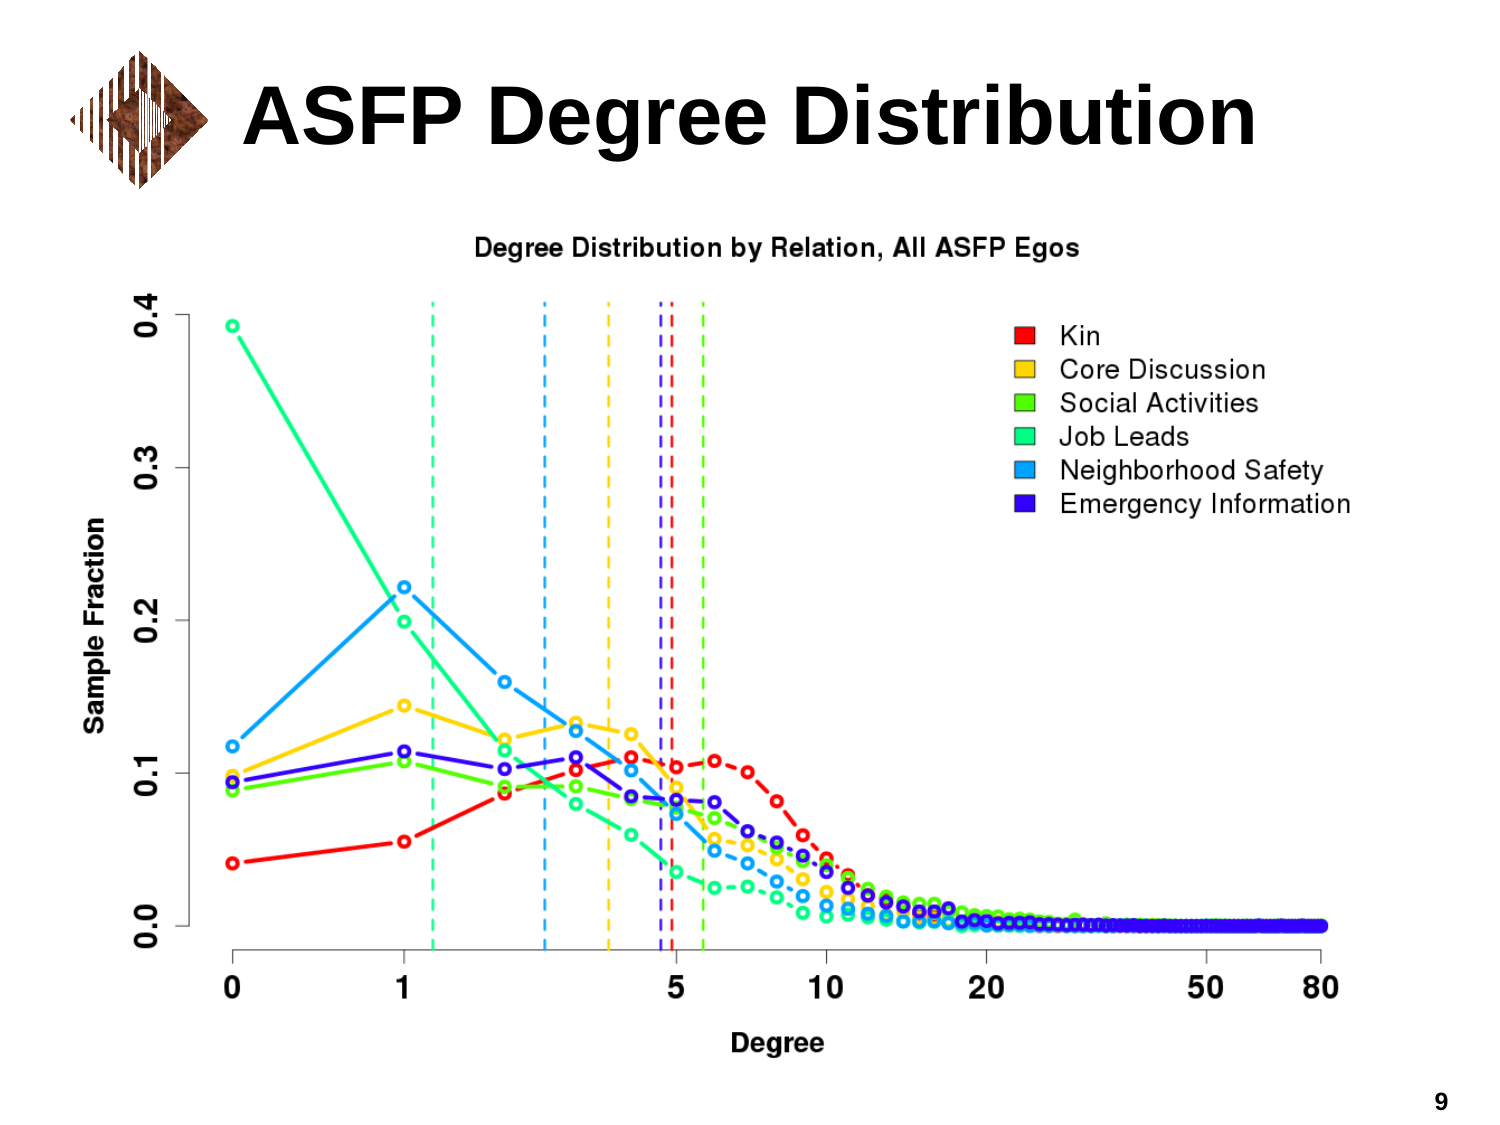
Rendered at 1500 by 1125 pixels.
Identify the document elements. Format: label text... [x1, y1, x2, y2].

title ASFP Degree Distribution [241, 30, 1453, 206]
picture [45, 29, 1421, 1087]
